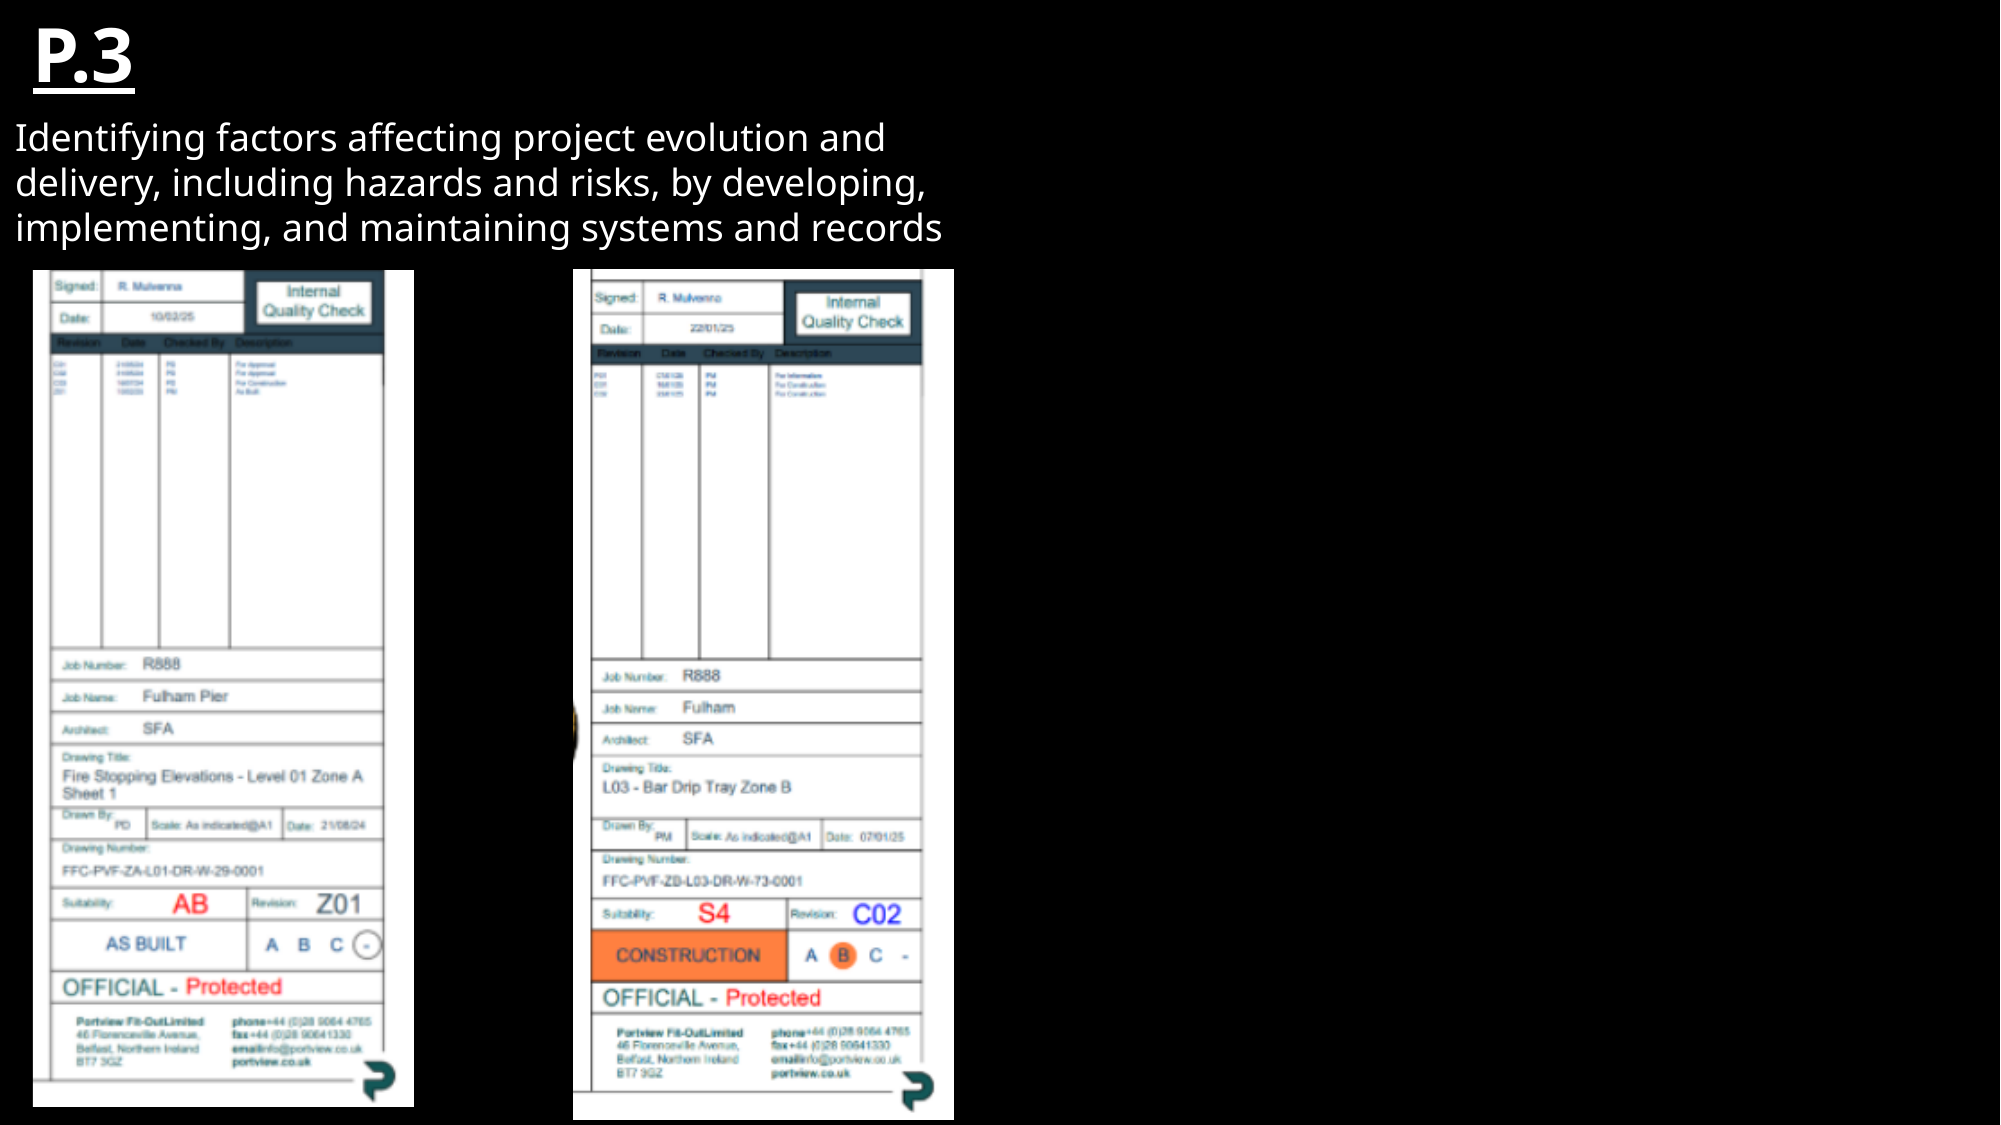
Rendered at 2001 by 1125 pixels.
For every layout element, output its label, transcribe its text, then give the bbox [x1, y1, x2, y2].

text_box Identifying factors affecting project evolution and delivery, including hazards and risks, by developing, implementing, and maintaining systems and records [0, 106, 982, 258]
text_box P.3 [18, 0, 377, 106]
picture [32, 270, 414, 1107]
picture [573, 270, 954, 1120]
